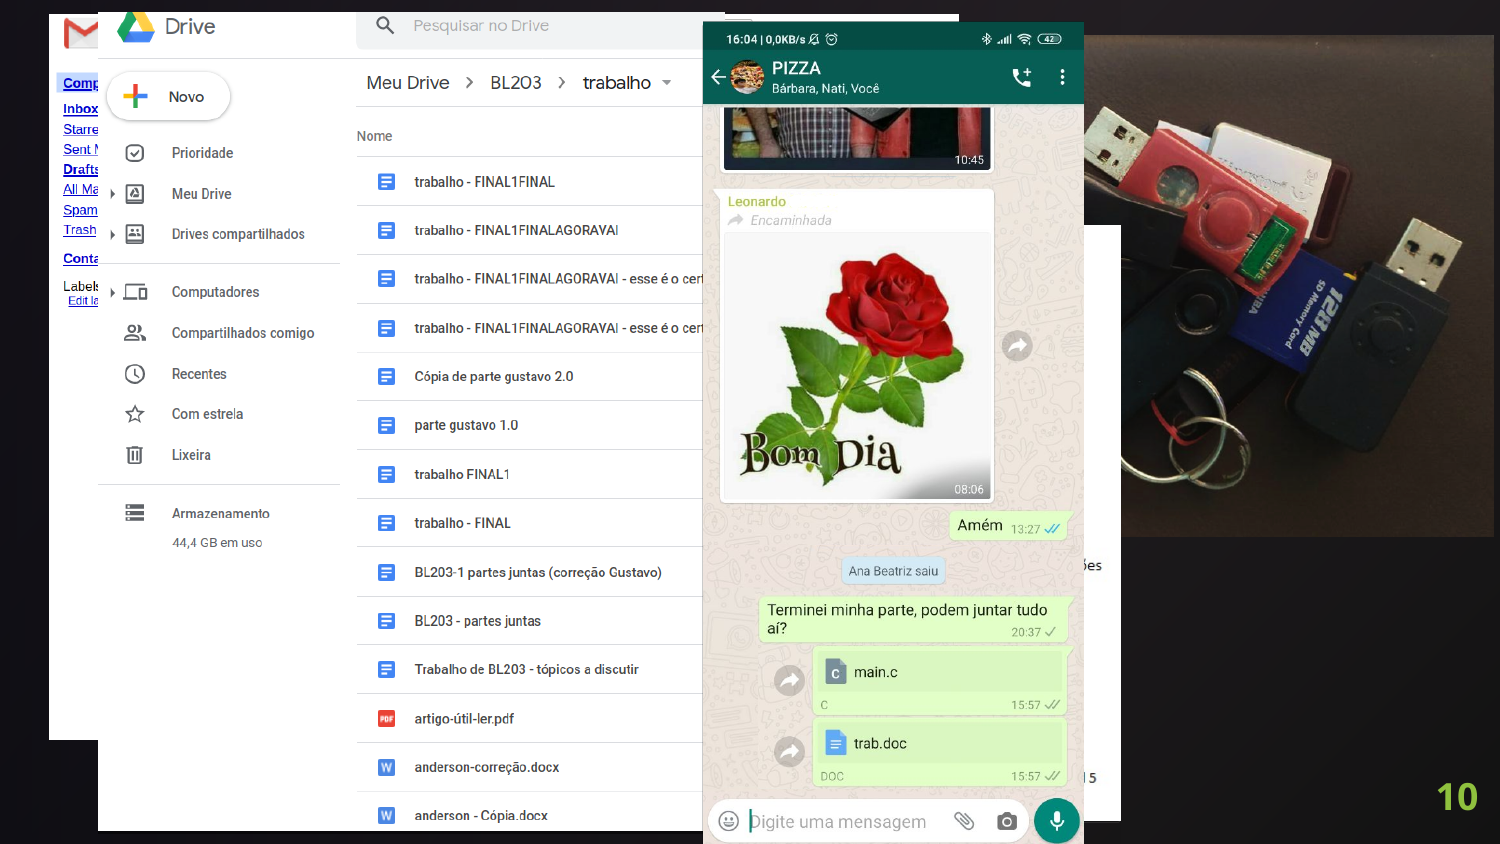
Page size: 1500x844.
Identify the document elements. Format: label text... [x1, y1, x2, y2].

slide_number <number> [1407, 752, 1494, 844]
picture [49, 0, 1494, 844]
